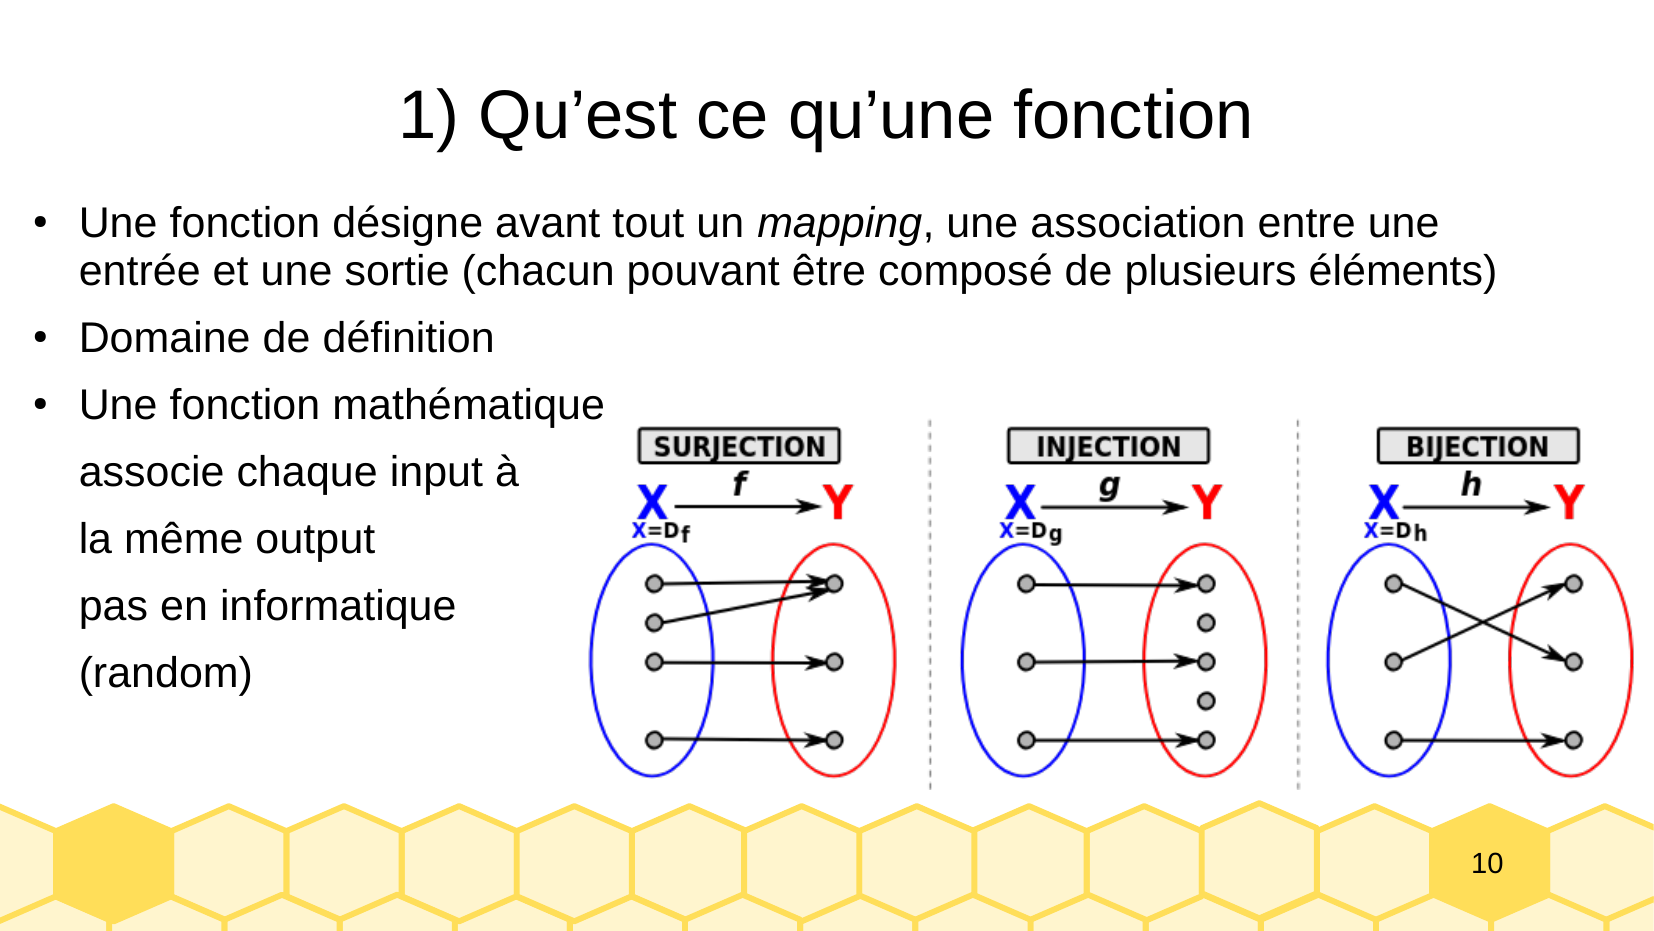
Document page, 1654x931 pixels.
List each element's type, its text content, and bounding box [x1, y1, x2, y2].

picture [559, 413, 1654, 804]
title 1) Qu’est ce qu’une fonction [82, 37, 1571, 193]
list Une fonction désigne avant tout un mapping, une association entre une entrée et une sortie (chacun pouvant être composé de plusieurs éléments) Domaine de définition Une fonction mathématique associe chaque input à la même output pas en informatique (random) [17, 198, 1506, 739]
